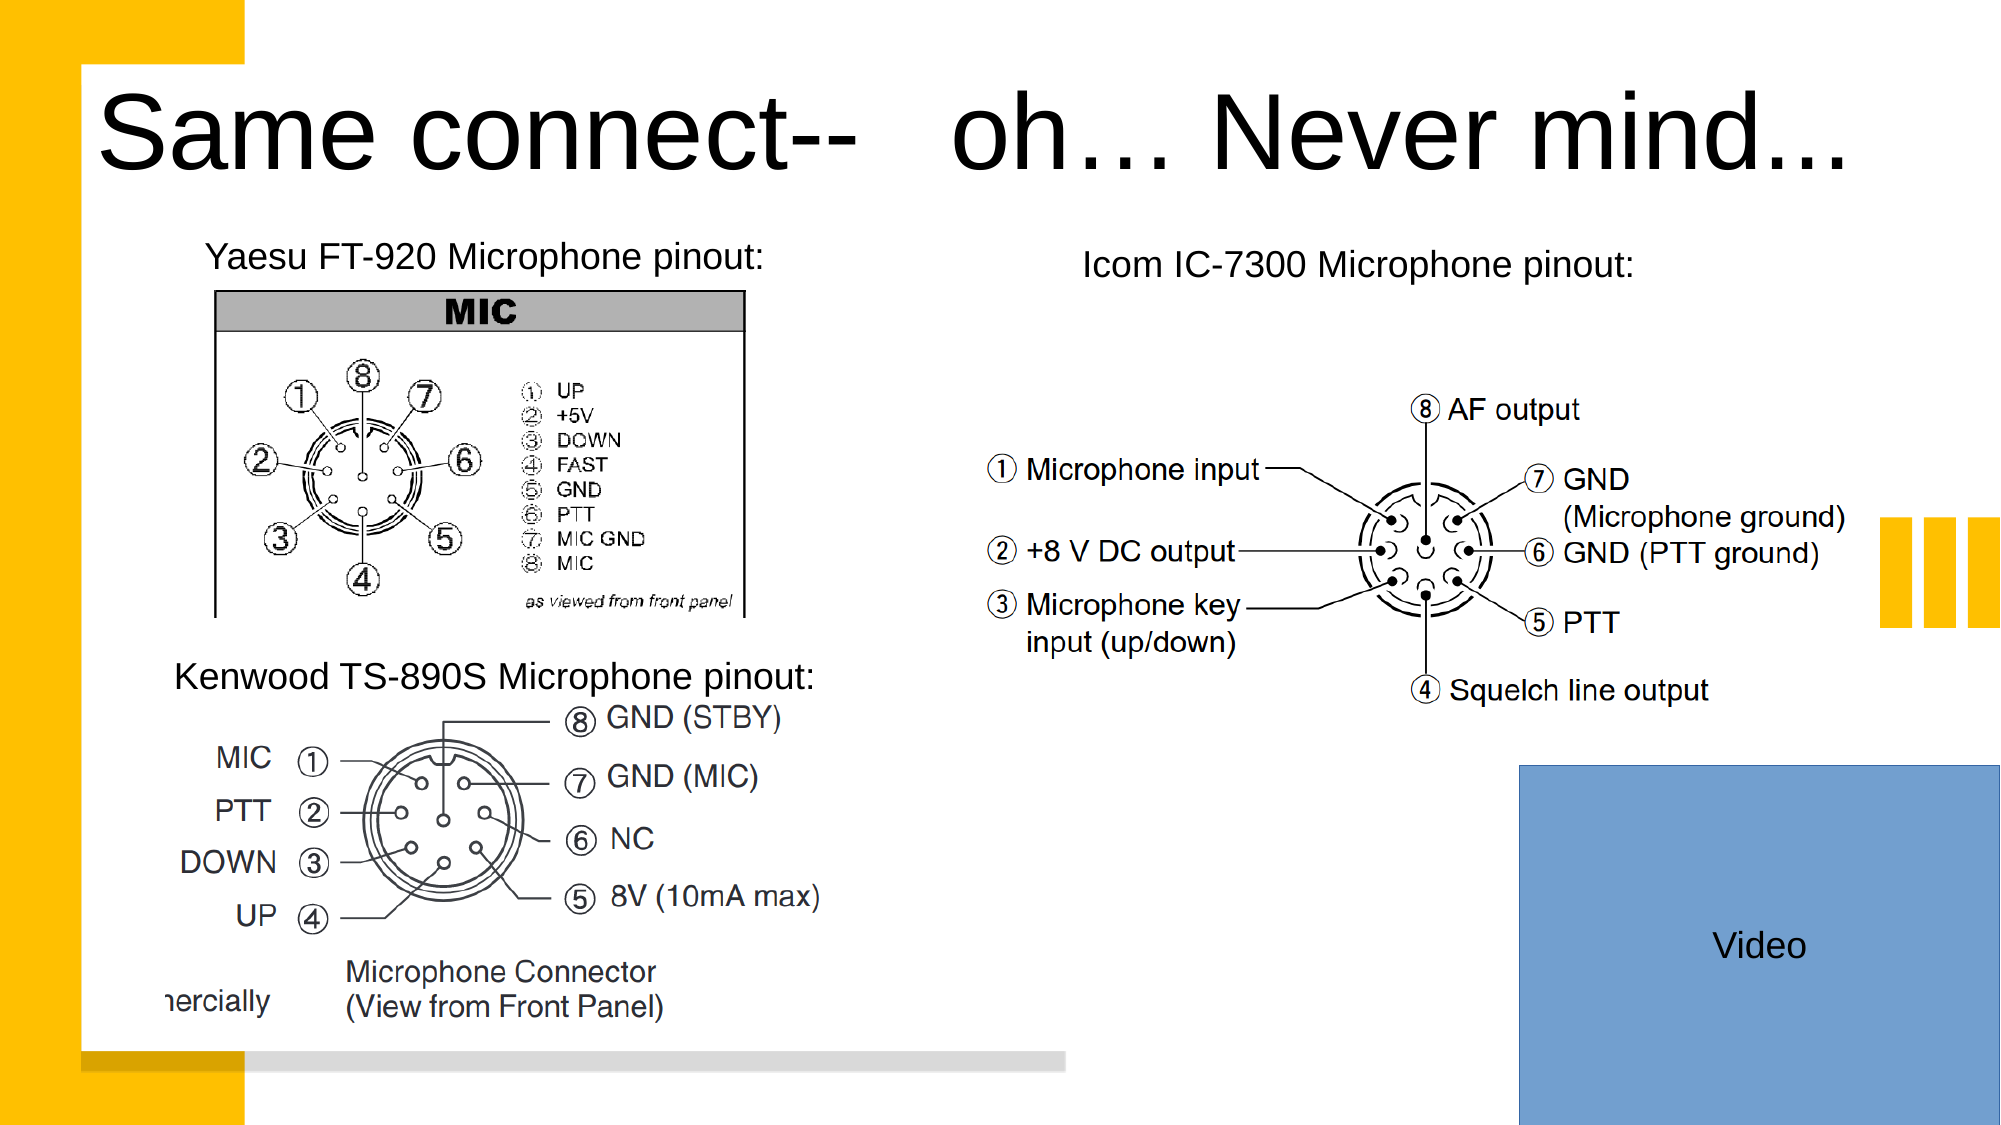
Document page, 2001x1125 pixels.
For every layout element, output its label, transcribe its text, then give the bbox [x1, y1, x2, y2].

text_box Yaesu FT-920 Microphone pinout: [189, 228, 781, 286]
picture [210, 286, 746, 618]
text_box Same connect-- oh… Never mind... [81, 64, 1921, 201]
picture [165, 706, 831, 1035]
picture [975, 374, 1866, 721]
text_box Kenwood TS-890S Microphone pinout: [159, 648, 831, 706]
text_box [0, 0, 2000, 1125]
text_box Video [1519, 765, 2000, 1125]
text_box Icom IC-7300 Microphone pinout: [1067, 236, 1651, 294]
